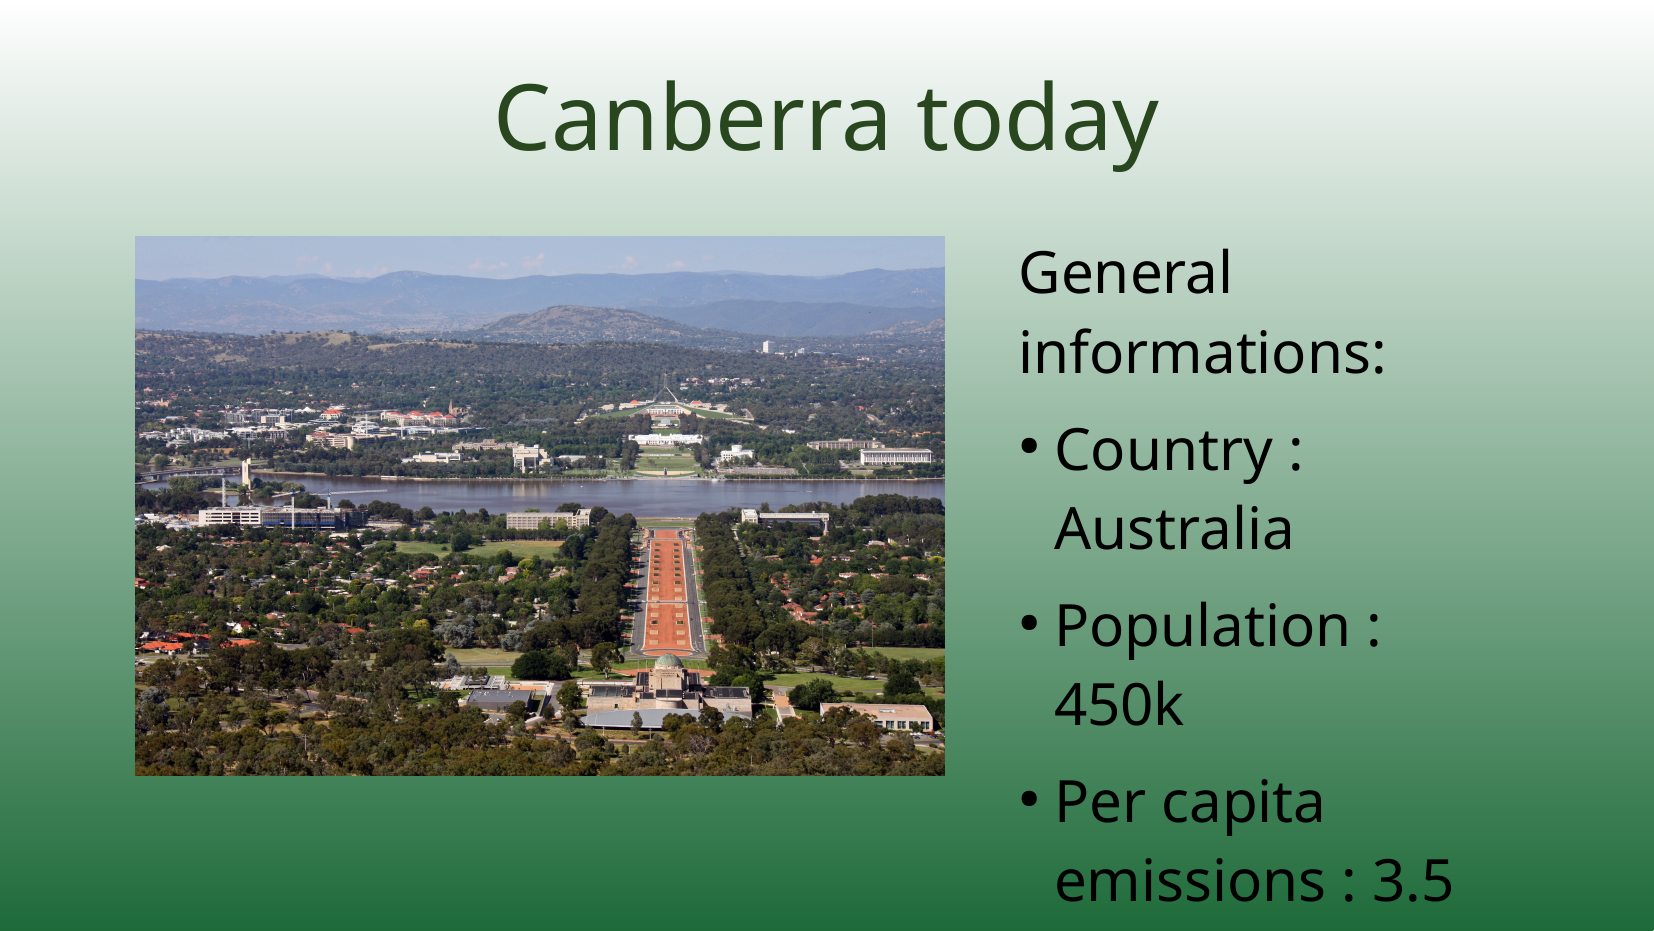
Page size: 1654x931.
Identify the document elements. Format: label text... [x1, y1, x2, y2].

title Canberra today [82, 37, 1571, 193]
picture [135, 236, 945, 776]
text_box General informations: Country : Australia Population : 450k Per capita emissions : 3.5 tons of CO2 in 2023 100% renewable energy in 2020, 2021, and 2022 [1003, 224, 1506, 776]
